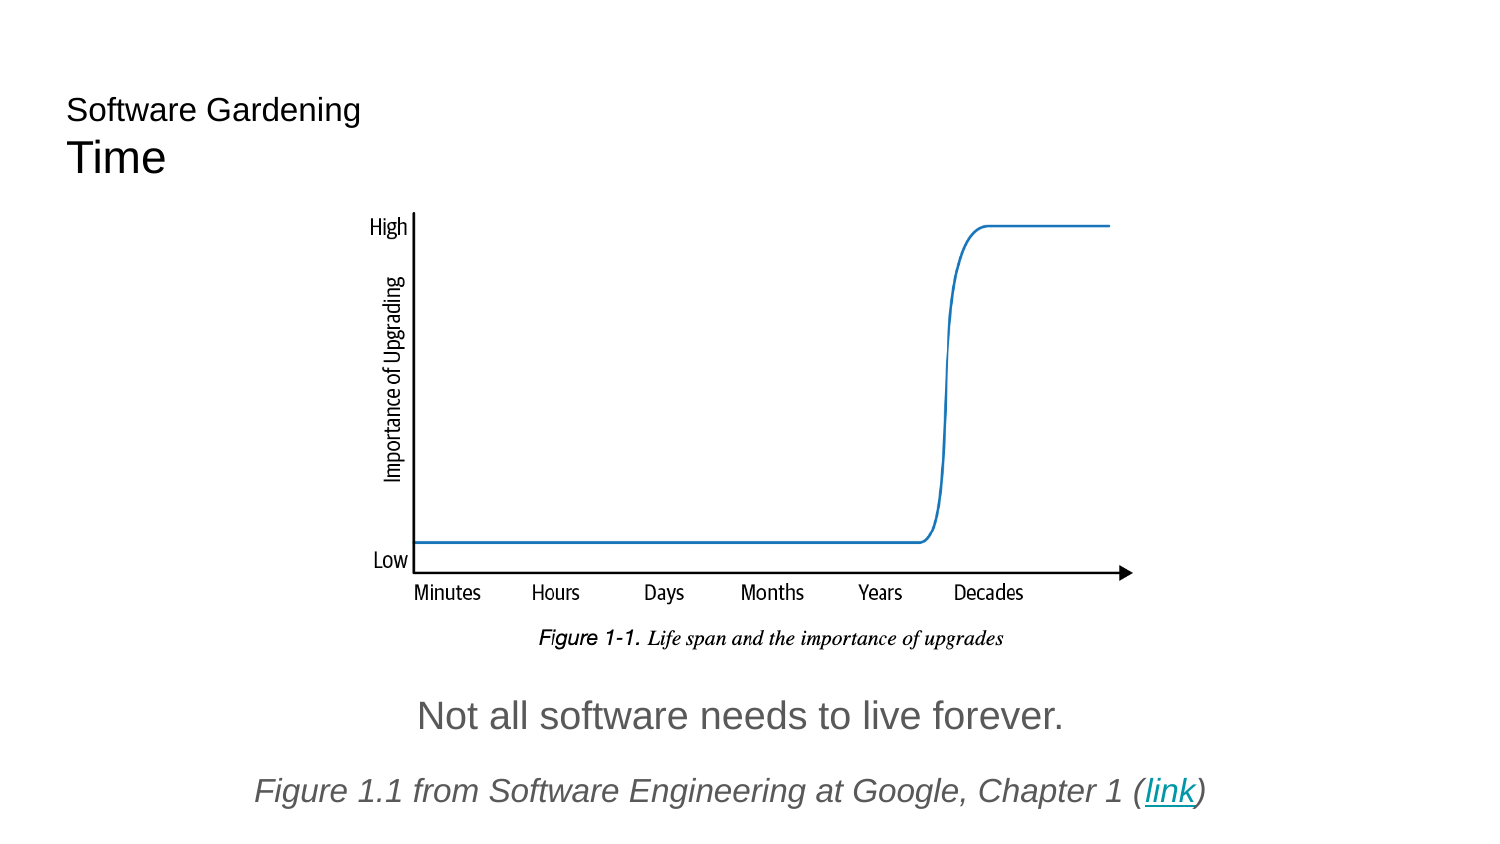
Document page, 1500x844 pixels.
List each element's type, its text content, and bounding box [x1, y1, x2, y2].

list Not all software needs to live forever. [225, 678, 1258, 743]
picture [355, 204, 1145, 663]
text_box Software Gardening Time [51, 72, 1449, 199]
list Figure 1.1 from Software Engineering at Google, Chapter 1 (link) [239, 757, 1500, 822]
